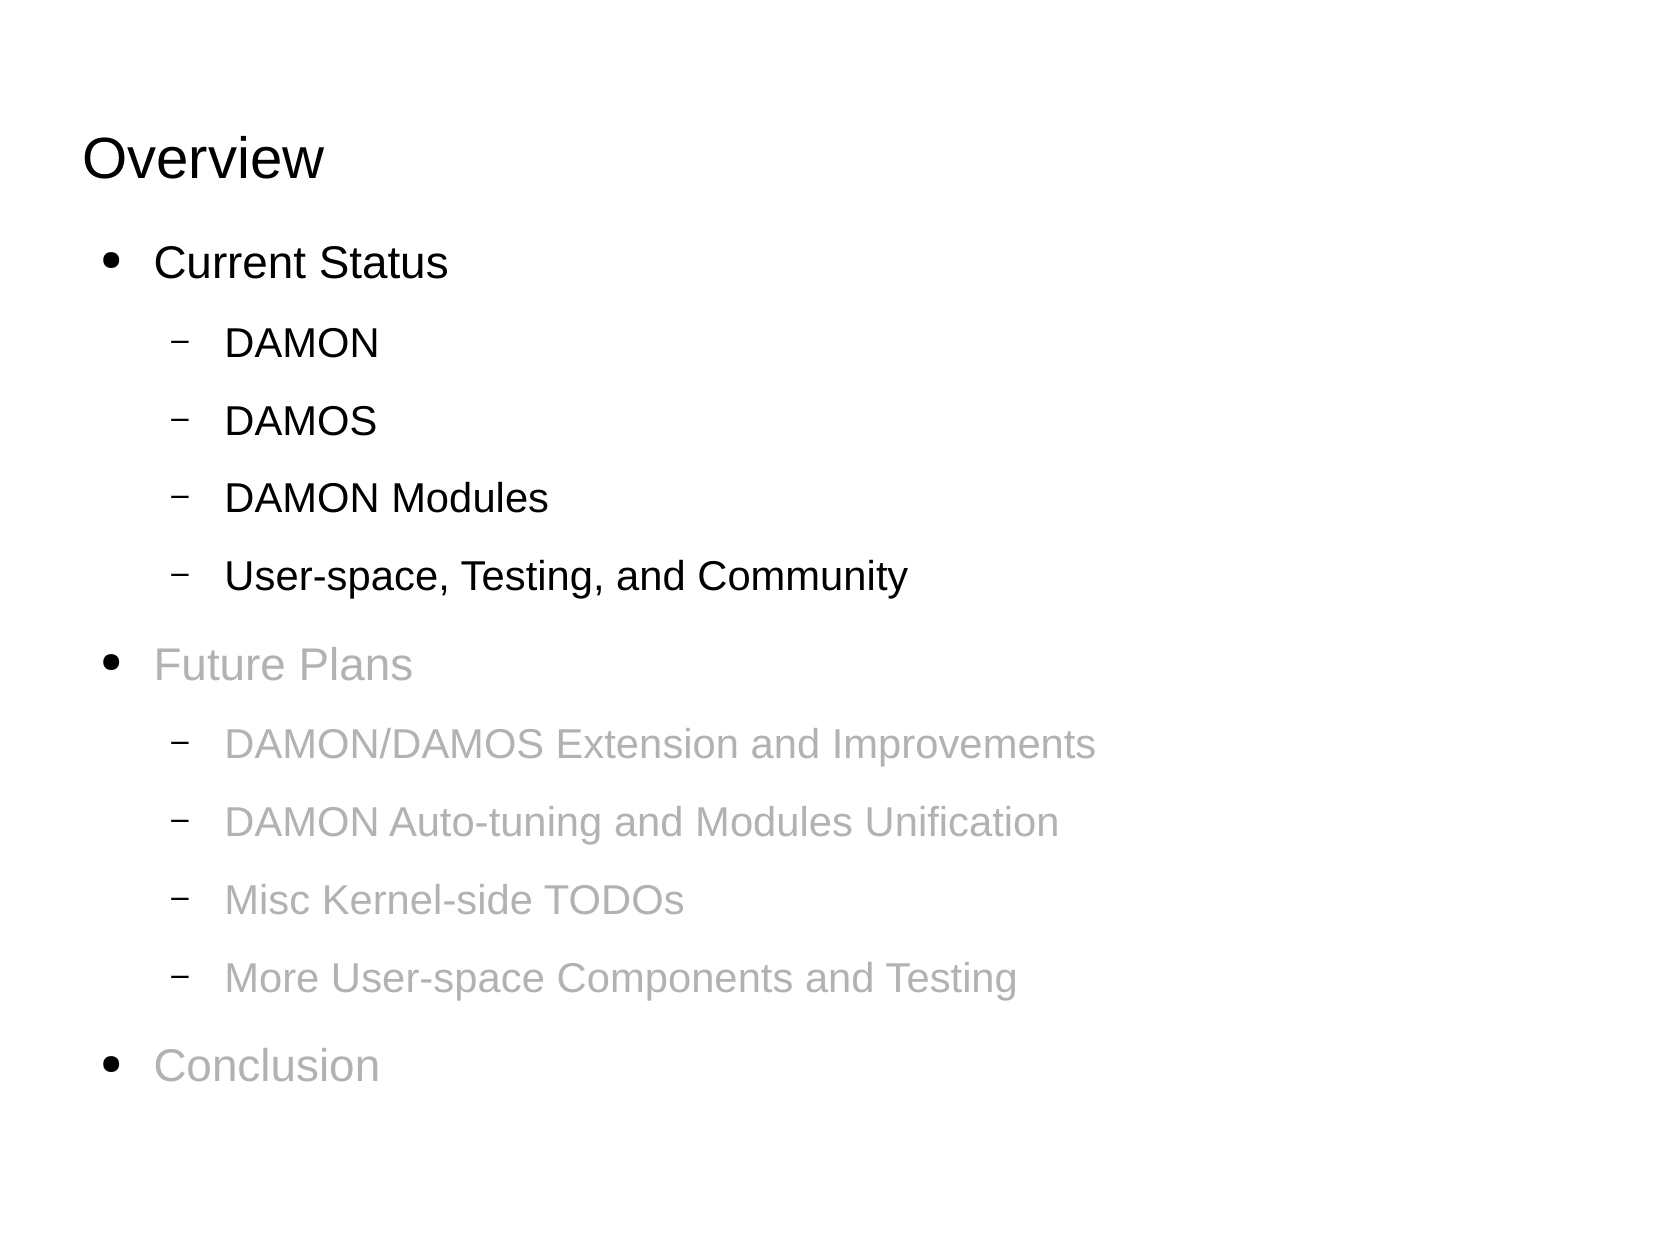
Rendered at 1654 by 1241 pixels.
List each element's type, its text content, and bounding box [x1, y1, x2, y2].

list Current Status DAMON DAMOS DAMON Modules User-space, Testing, and Community Future Plans DAMON/DAMOS Extension and Improvements DAMON Auto-tuning and Modules Unification Misc Kernel-side TODOs More User-space Components and Testing Conclusion [82, 236, 1571, 1111]
title Overview [82, 108, 1571, 210]
